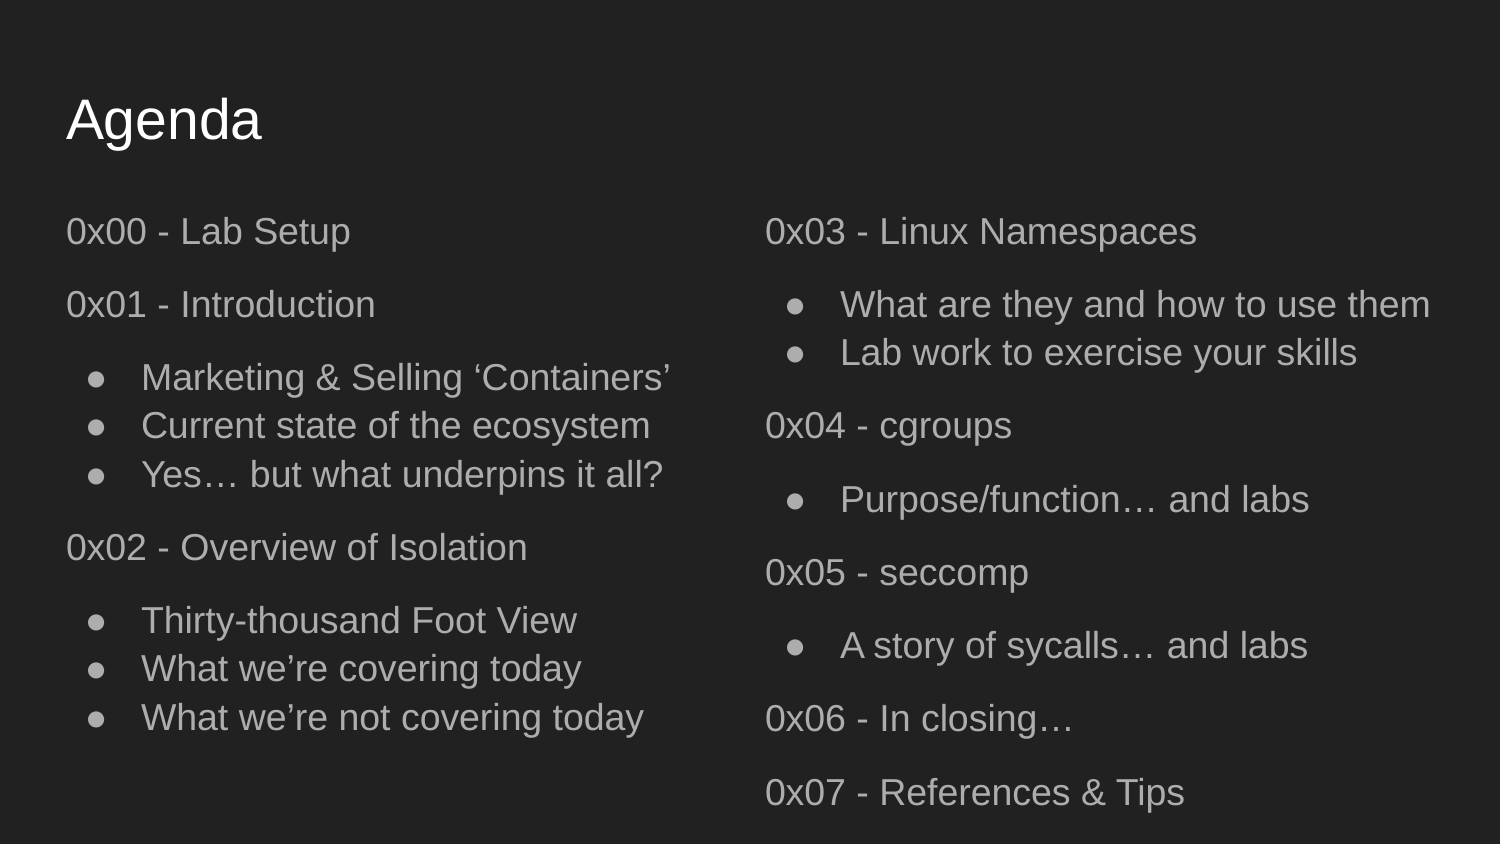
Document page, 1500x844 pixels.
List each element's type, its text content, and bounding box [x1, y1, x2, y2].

list 0x00 - Lab Setup 0x01 - Introduction Marketing & Selling ‘Containers’ Current state of the ecosystem Yes… but what underpins it all? 0x02 - Overview of Isolation Thirty-thousand Foot View What we’re covering today What we’re not covering today [51, 189, 750, 829]
title Agenda [51, 72, 1449, 167]
list 0x03 - Linux Namespaces What are they and how to use them Lab work to exercise your skills 0x04 - cgroups Purpose/function… and labs 0x05 - seccomp A story of sycalls… and labs 0x06 - In closing… 0x07 - References & Tips [750, 189, 1449, 829]
